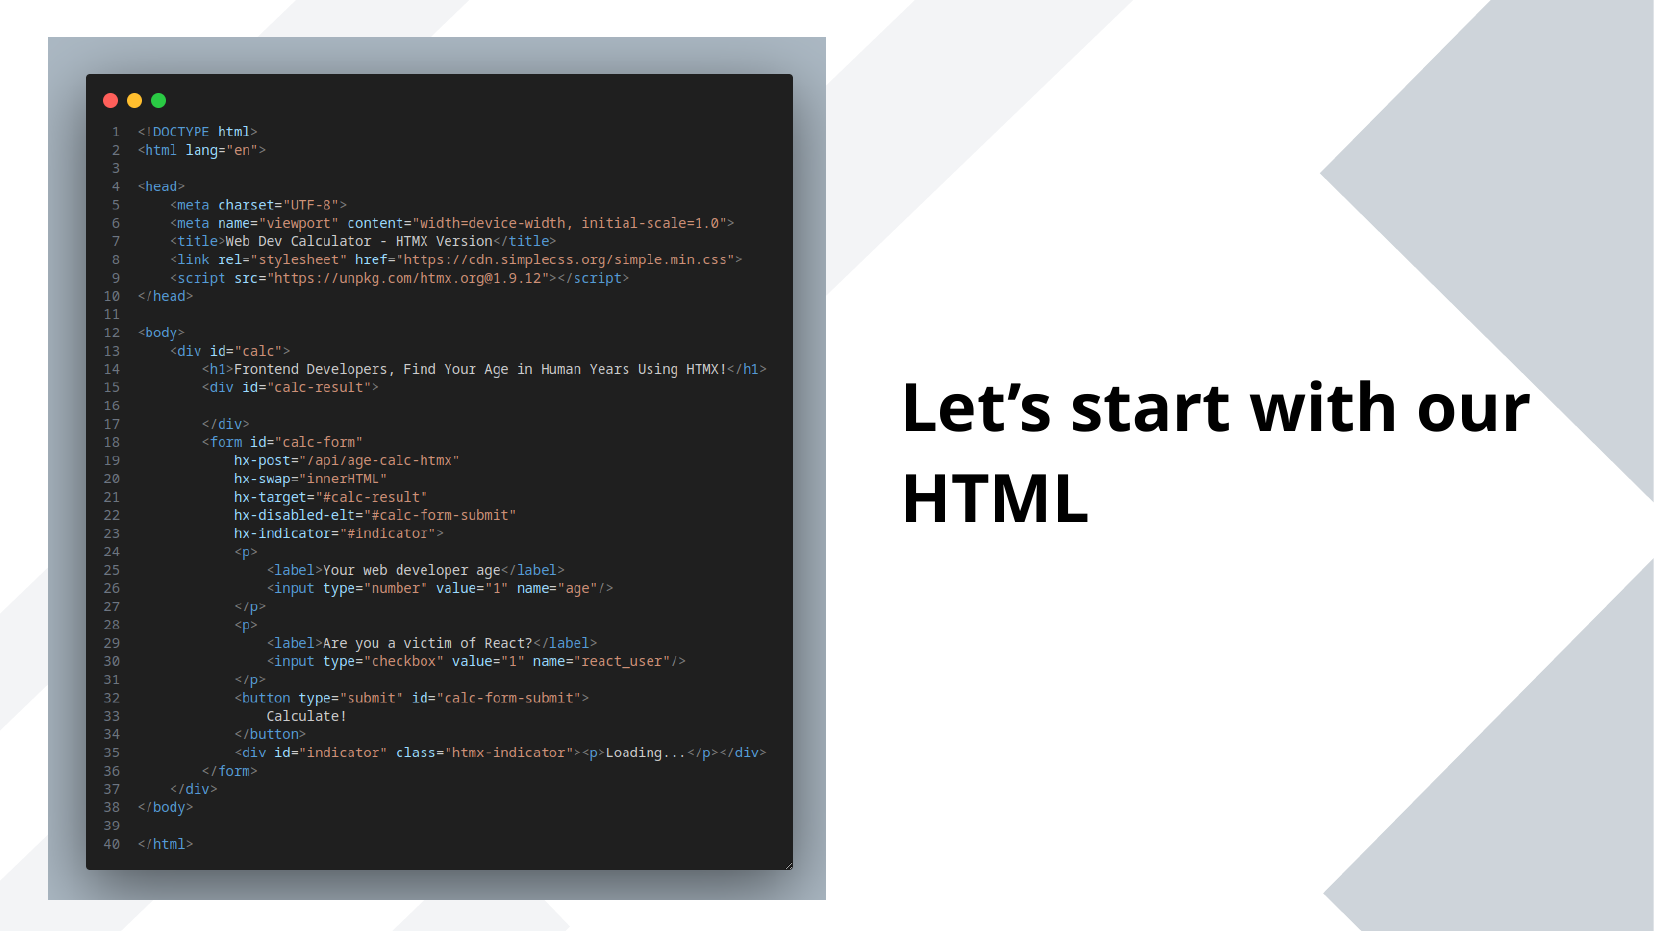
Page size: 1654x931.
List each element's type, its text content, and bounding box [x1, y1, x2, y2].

picture [48, 37, 826, 901]
title Let’s start with our HTML [900, 264, 1649, 638]
